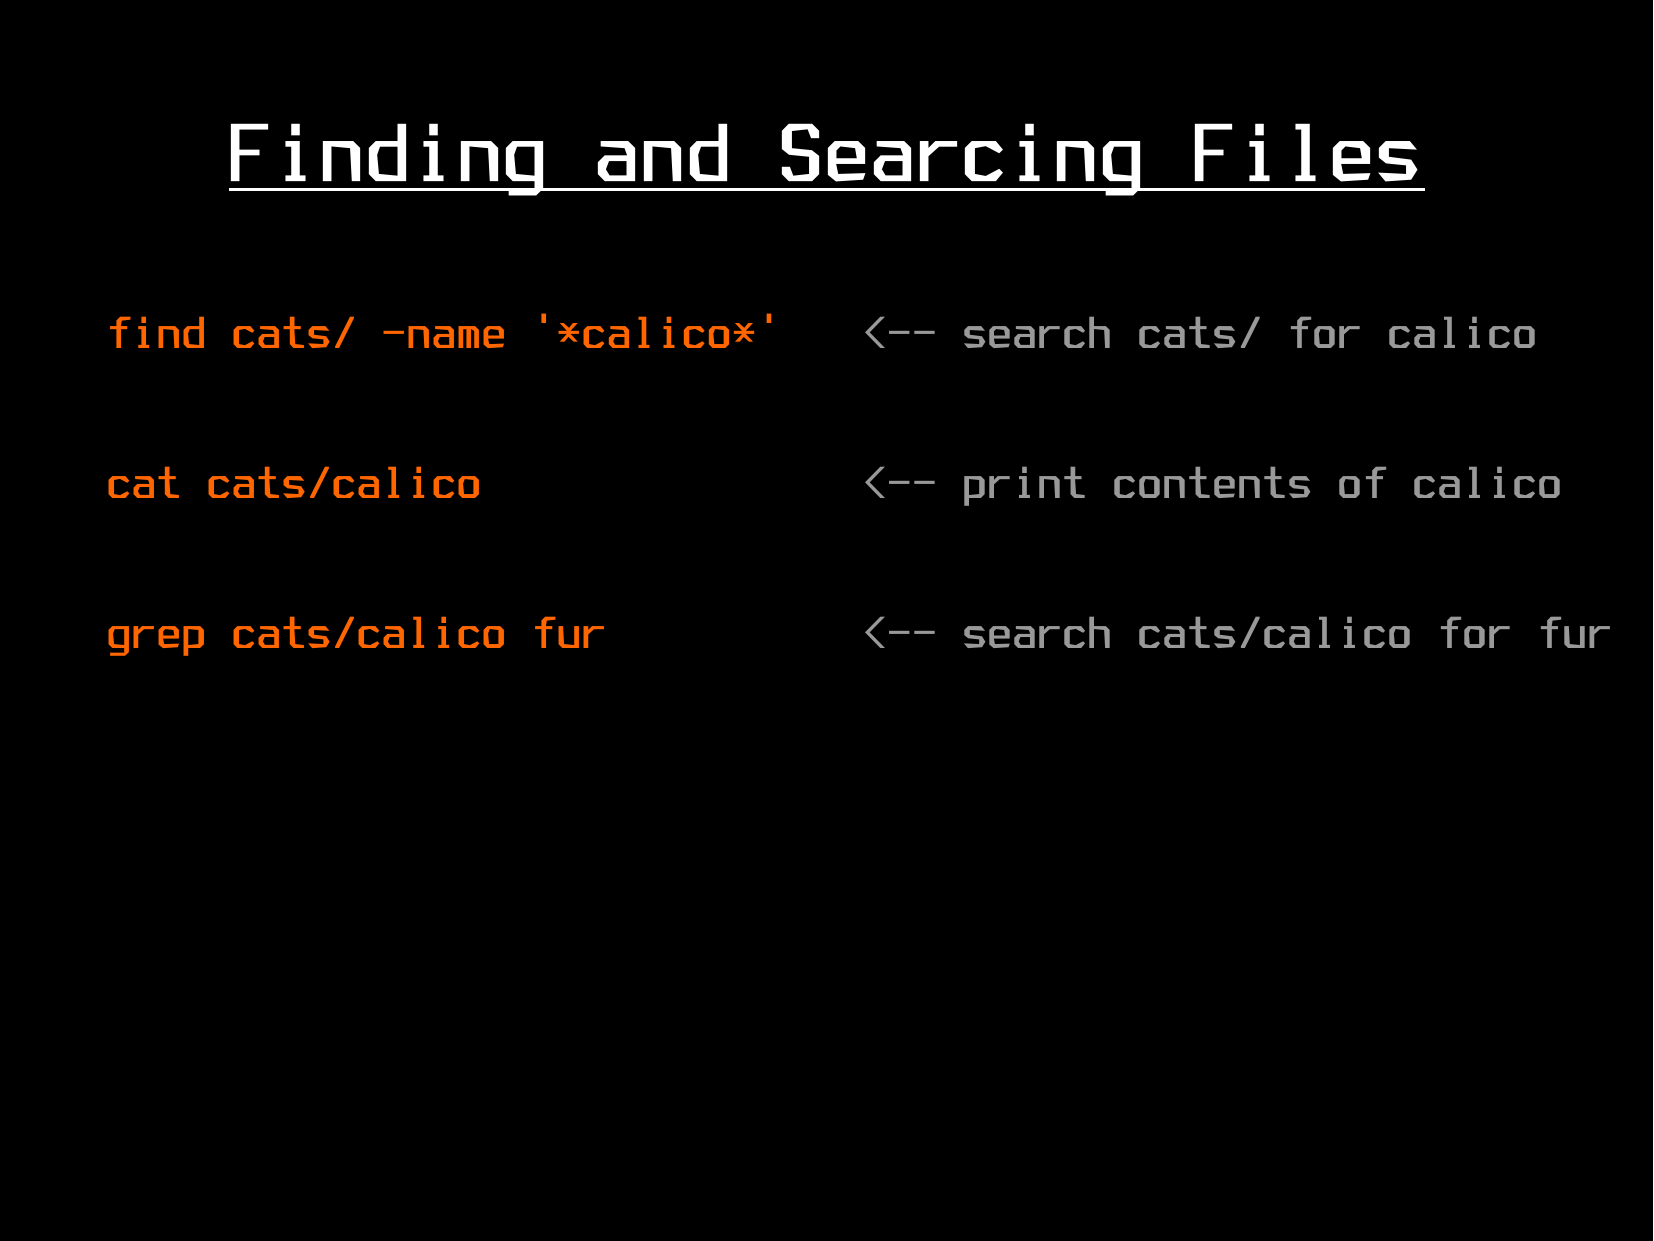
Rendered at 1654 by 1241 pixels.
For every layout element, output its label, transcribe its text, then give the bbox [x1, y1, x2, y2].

title Finding and Searcing Files [82, 49, 1571, 257]
table_header <-- search cats/ for calico <-- print contents of calico <-- search cats/calico for fur [848, 275, 1653, 1109]
table_header find cats/ -name '*calico*' cat cats/calico grep cats/calico fur [92, 275, 848, 1109]
